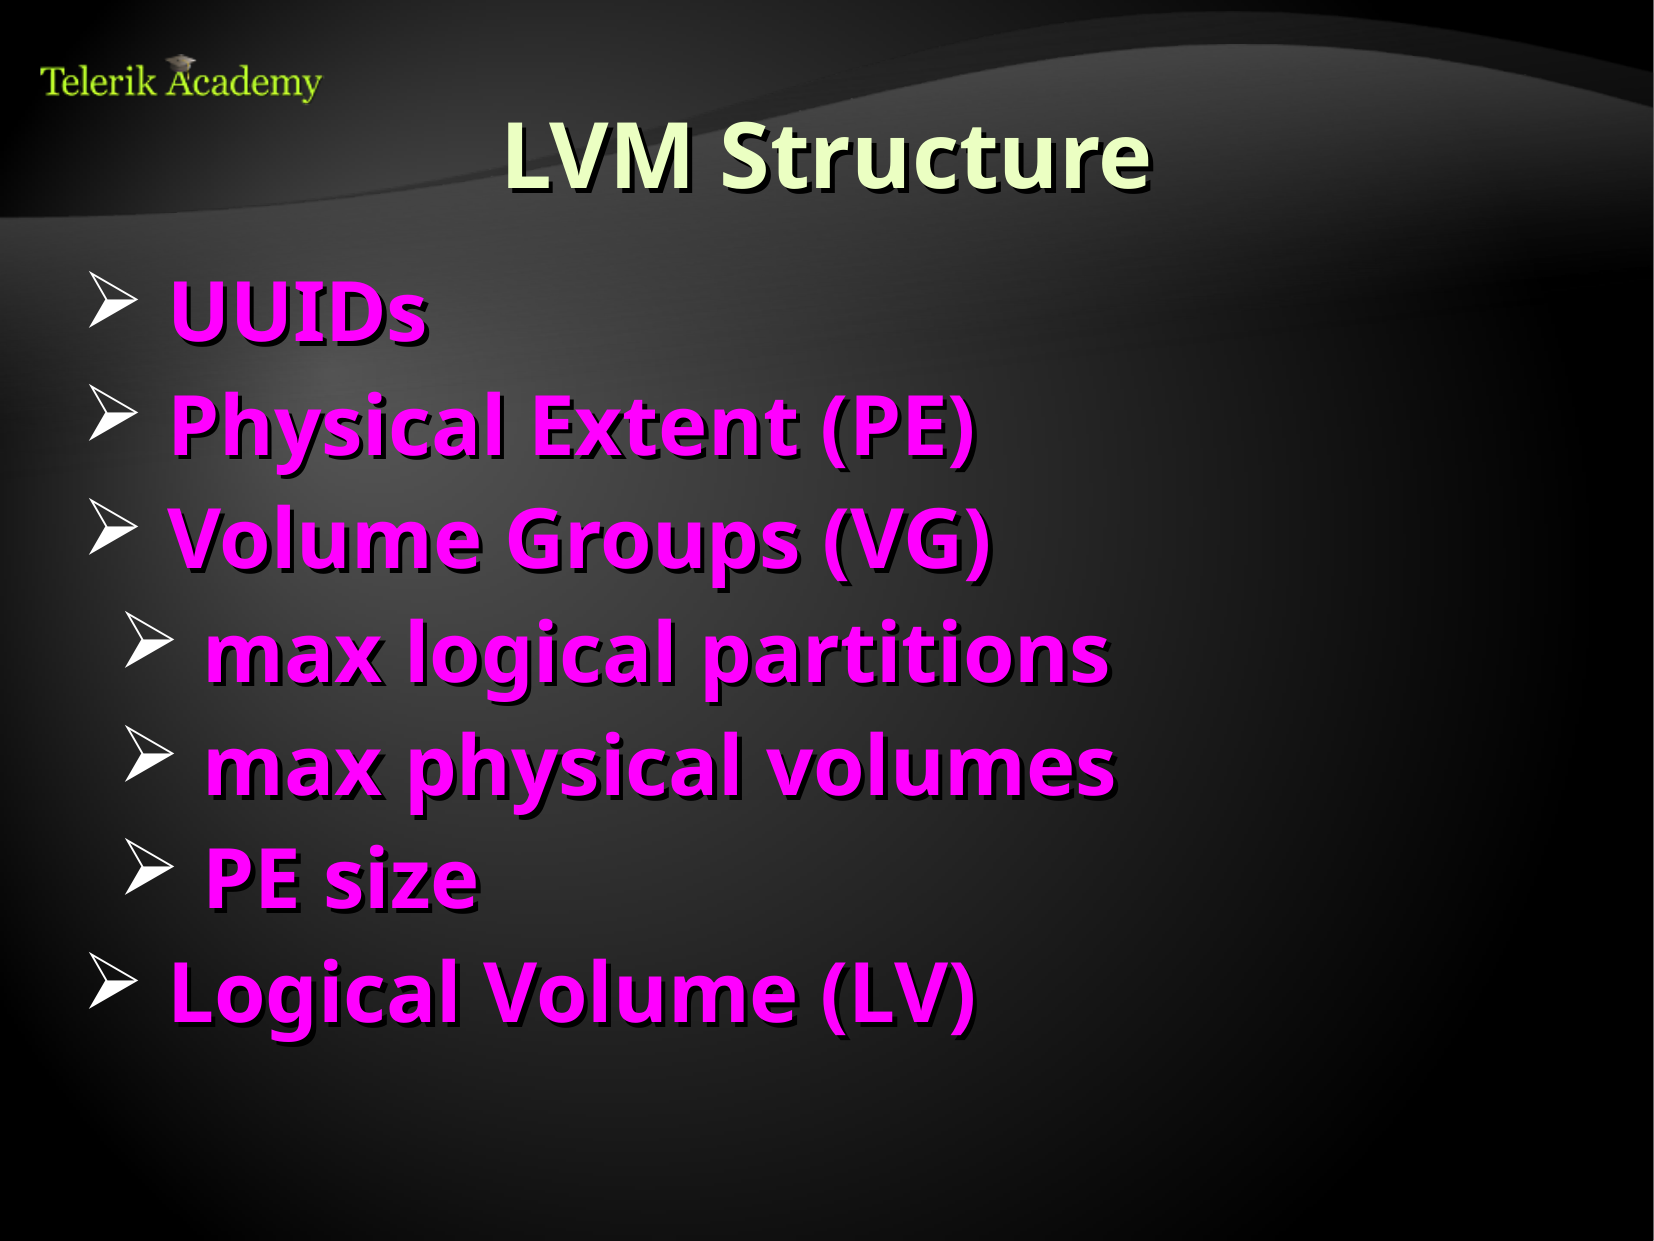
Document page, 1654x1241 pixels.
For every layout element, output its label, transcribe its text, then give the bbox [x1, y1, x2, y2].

picture [0, 0, 1654, 1241]
title LVM Structure [82, 49, 1571, 257]
subtitle UUIDs Physical Extent (PE) Volume Groups (VG) max logical partitions max physical volumes PE size Logical Volume (LV) [82, 259, 1538, 1041]
